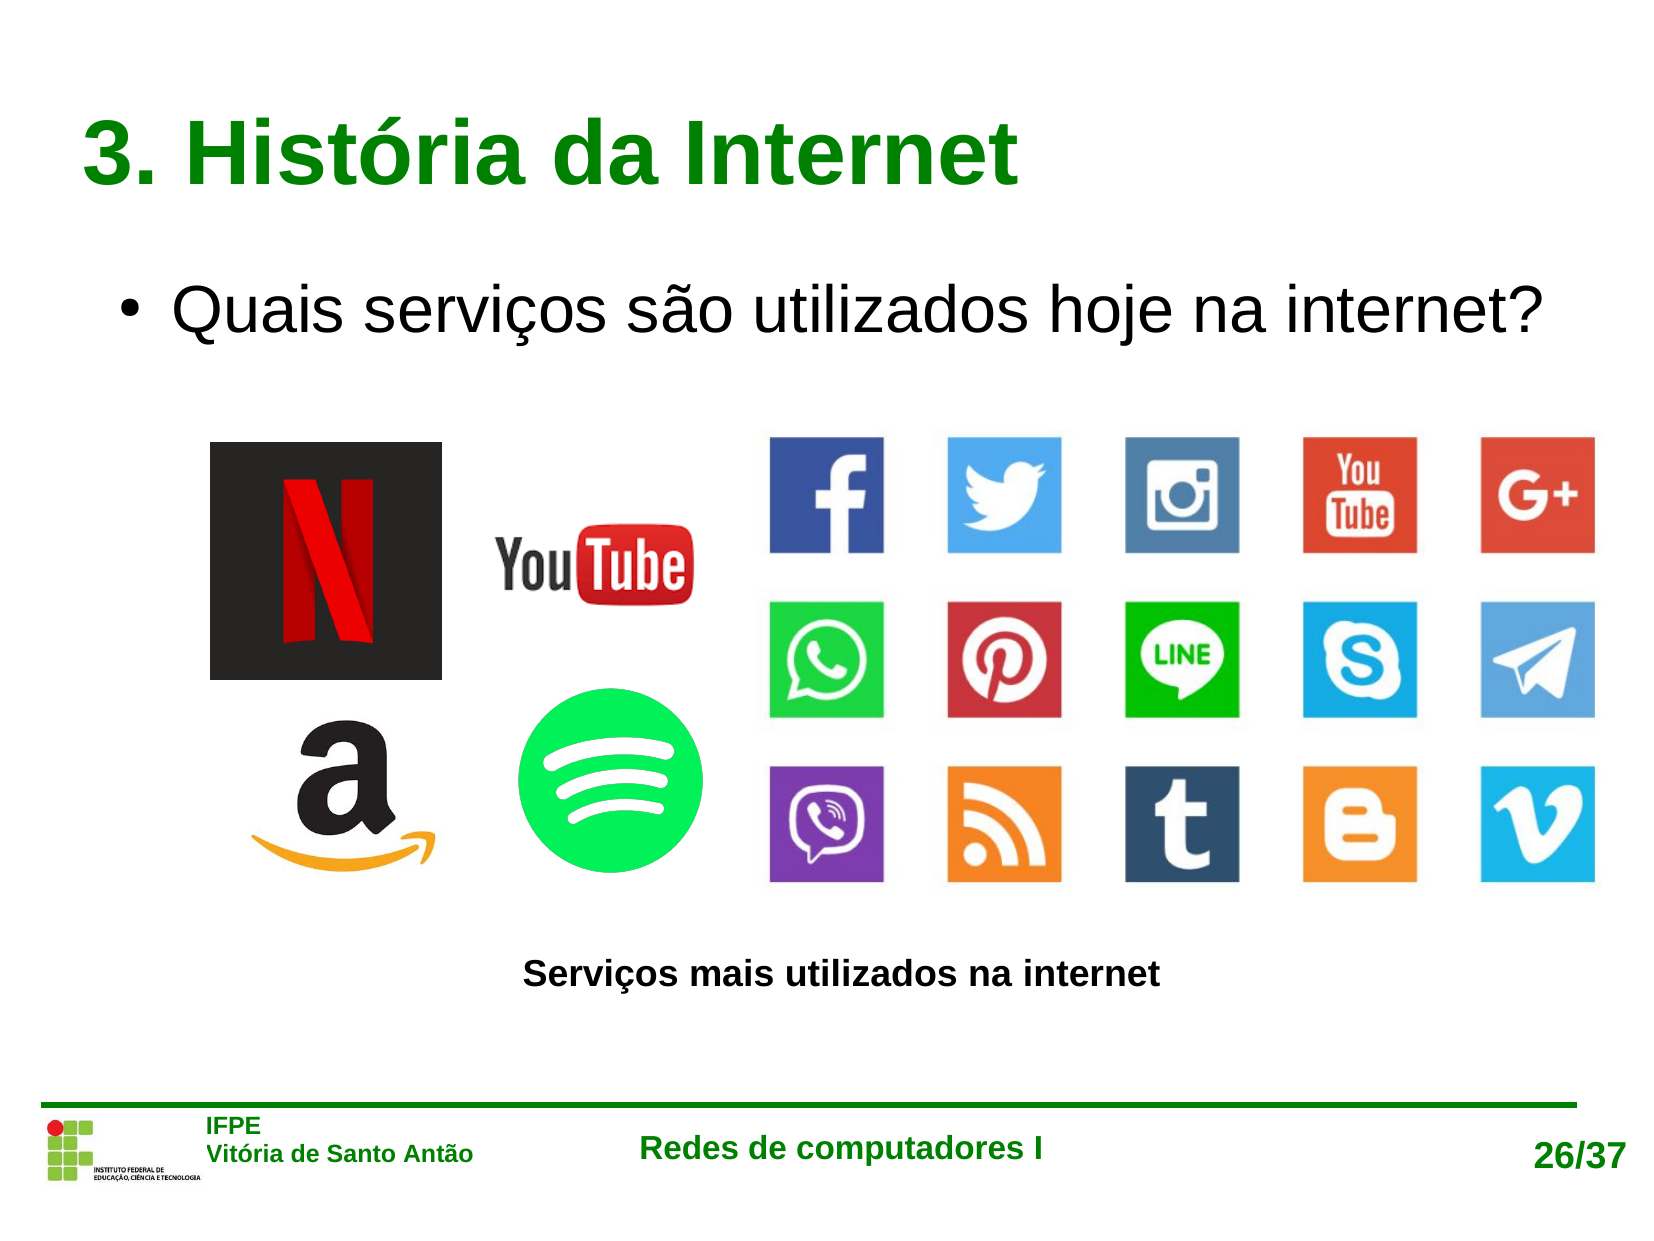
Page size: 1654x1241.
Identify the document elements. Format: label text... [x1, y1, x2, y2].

title 3. História da Internet [82, 49, 1571, 257]
picture [186, 413, 1618, 903]
text_box Serviços mais utilizados na internet [472, 944, 1211, 1002]
list Quais serviços são utilizados hoje na internet? [82, 272, 1571, 1091]
picture [39, 1111, 207, 1191]
